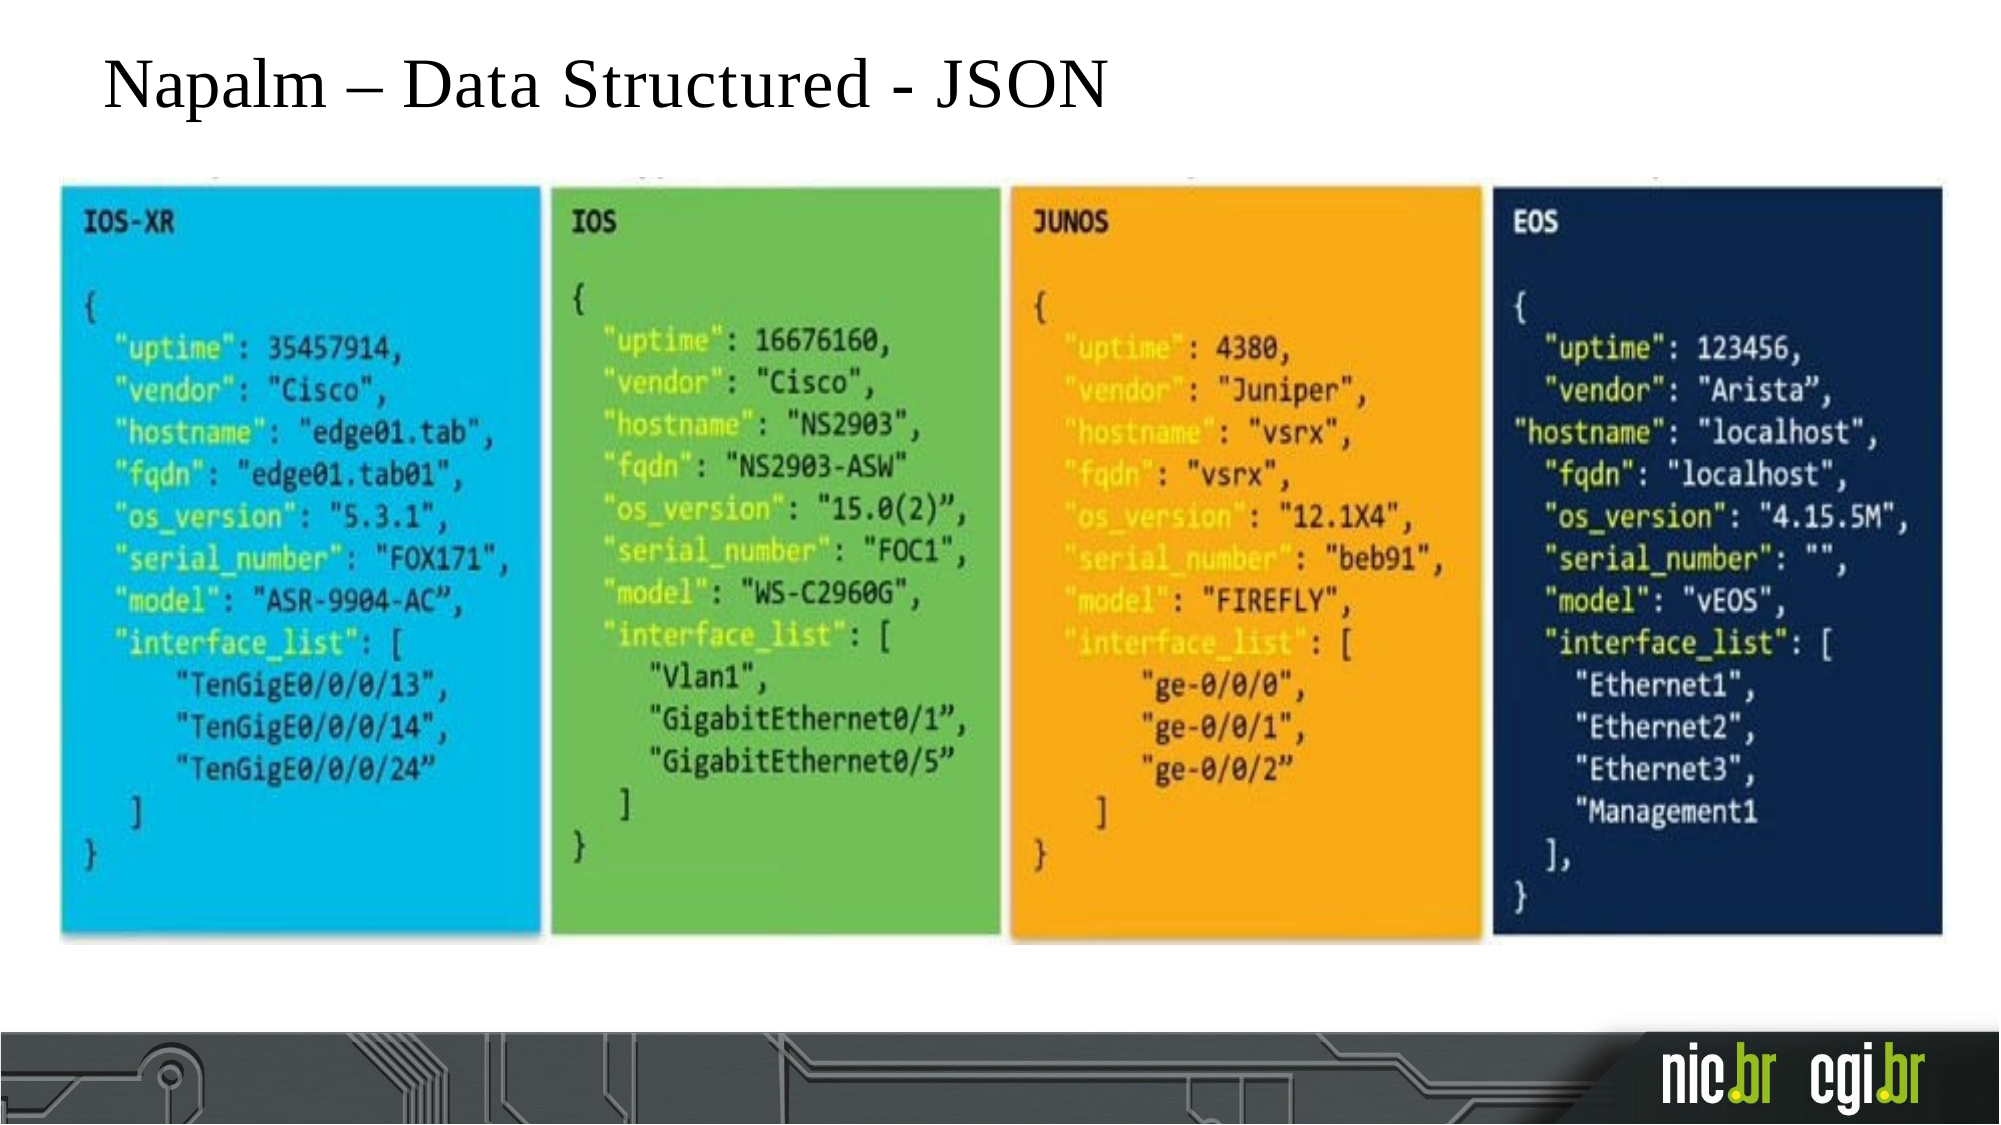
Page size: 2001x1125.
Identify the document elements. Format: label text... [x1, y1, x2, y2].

picture [0, 0, 1999, 1124]
text_box [59, 177, 1949, 945]
title Napalm – Data Structured - JSON [78, 36, 1923, 122]
